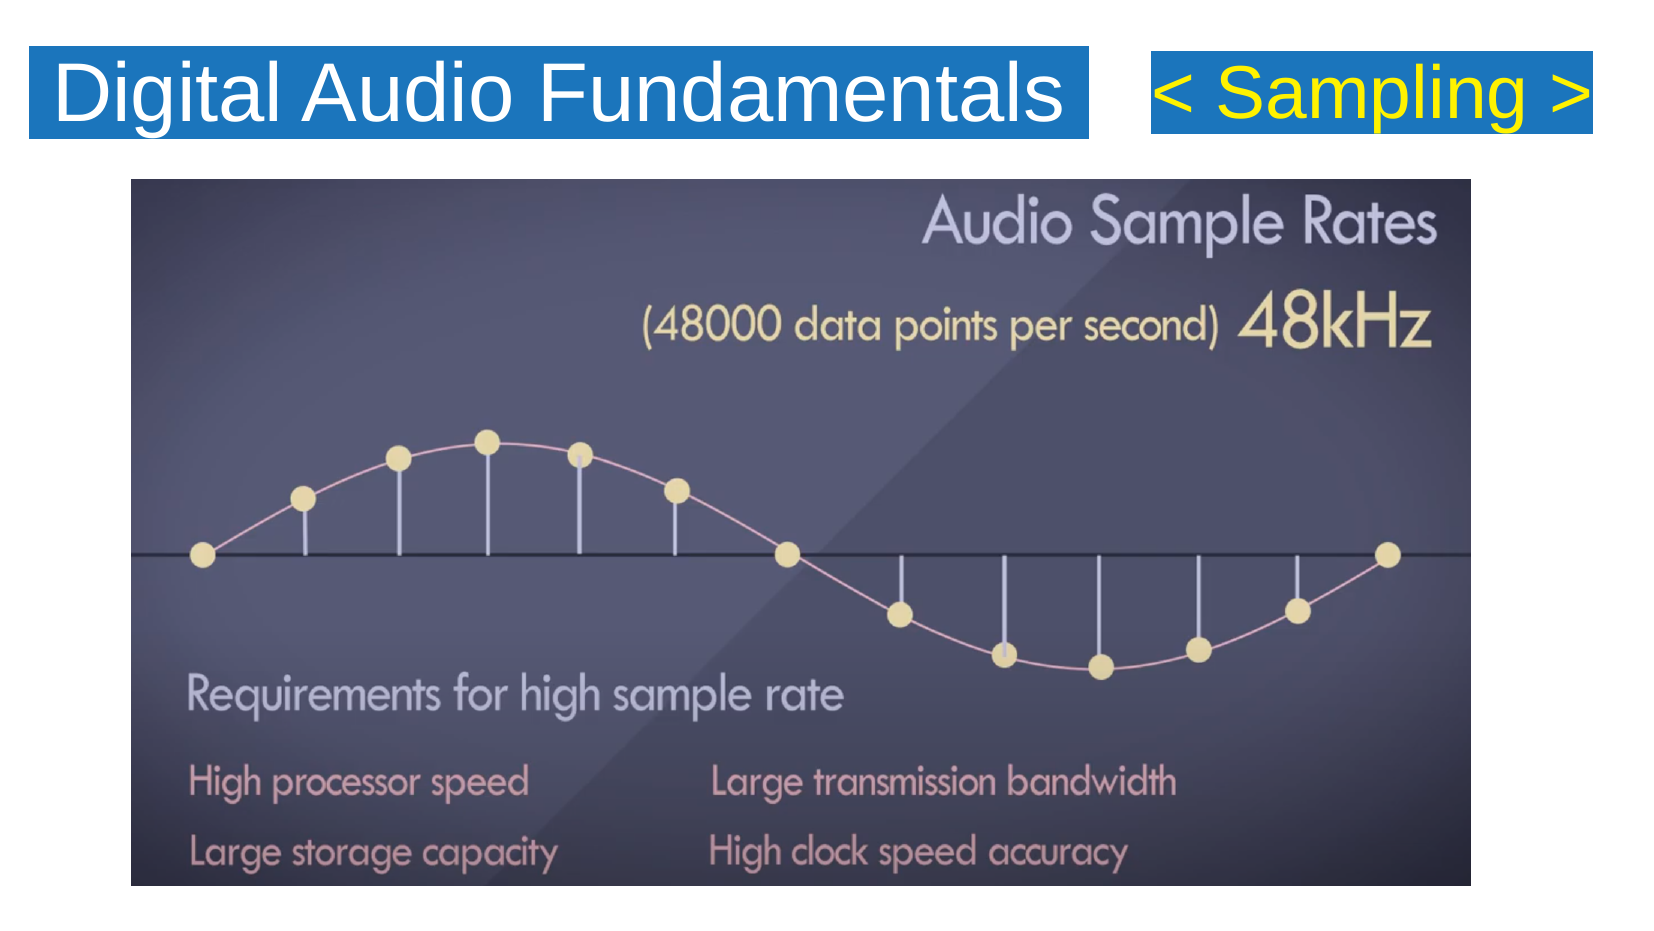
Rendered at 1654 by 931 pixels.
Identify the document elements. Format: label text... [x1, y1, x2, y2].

title Digital Audio Fundamentals [15, 15, 1103, 171]
title < Sampling > [1110, 15, 1636, 171]
picture [131, 179, 1471, 886]
